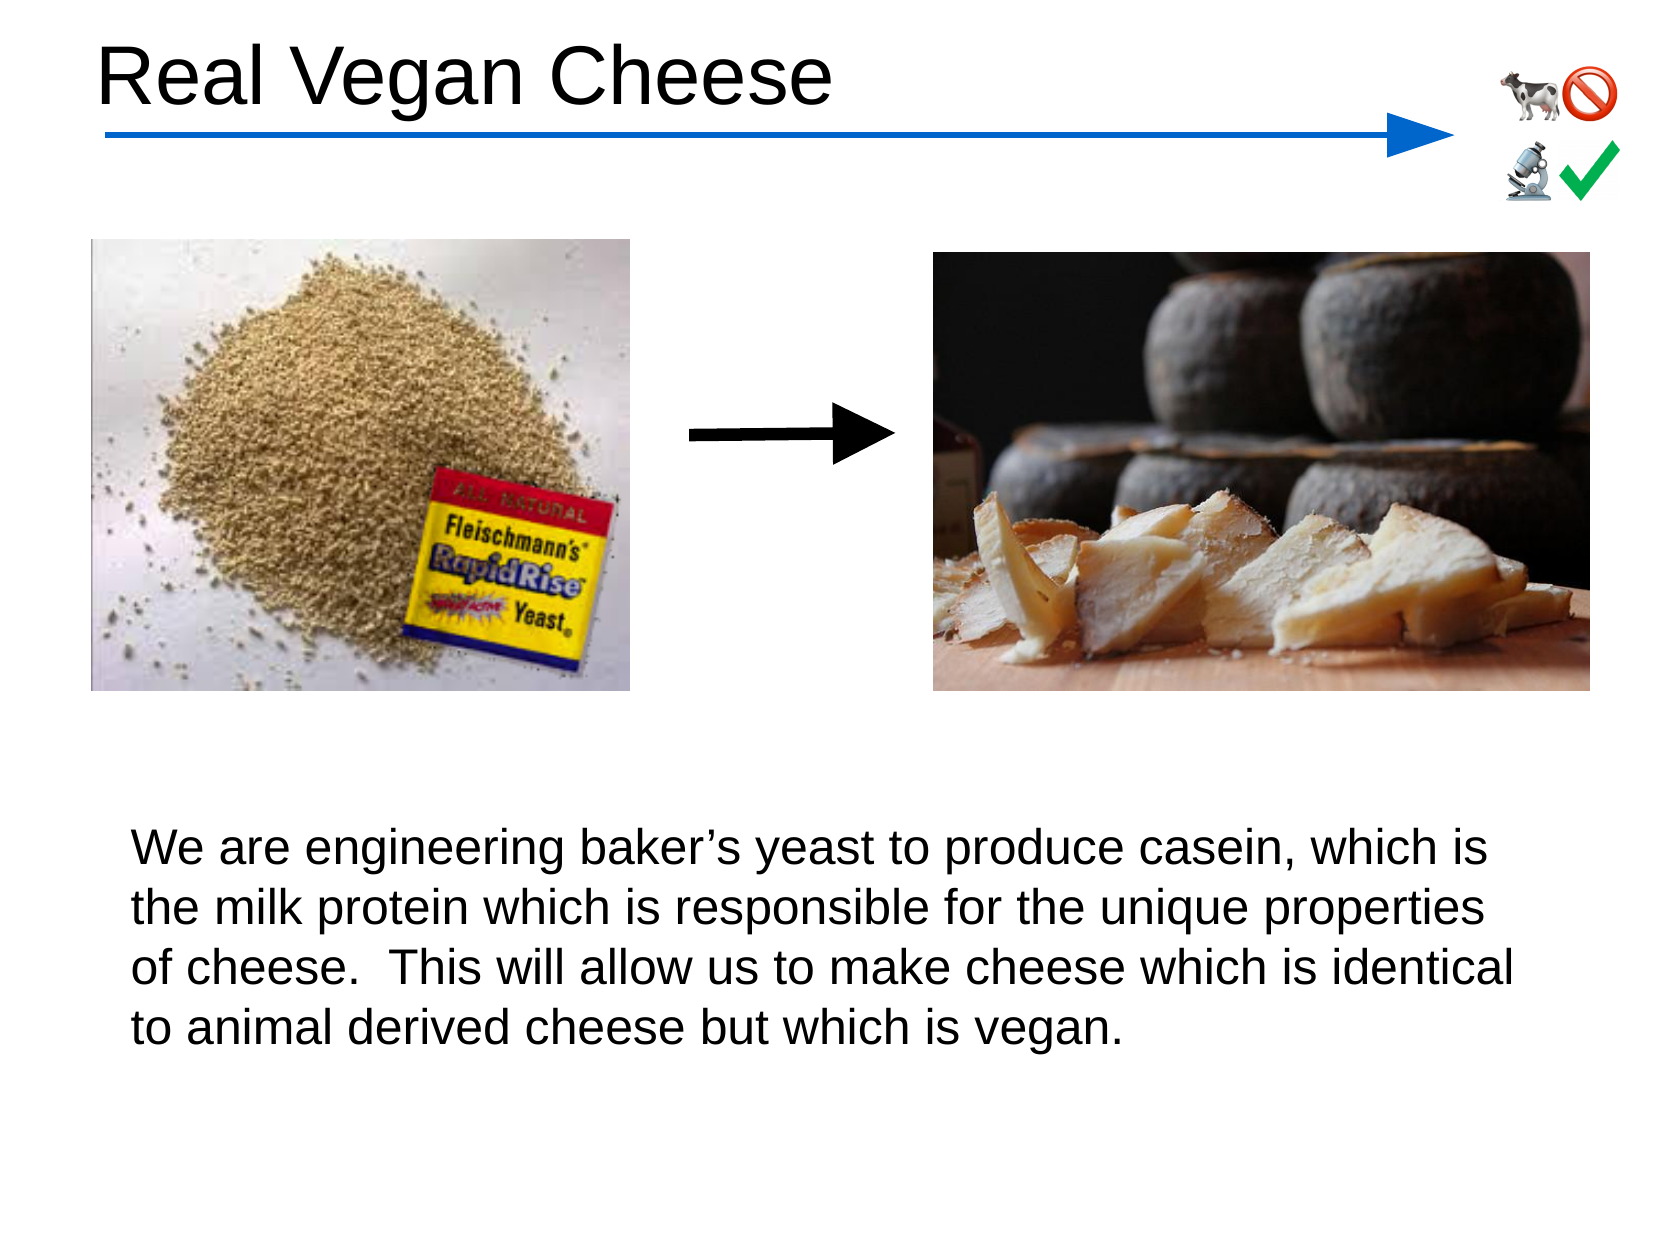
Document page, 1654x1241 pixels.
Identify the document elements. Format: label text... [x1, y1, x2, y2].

picture [1499, 63, 1620, 124]
picture [1499, 140, 1620, 201]
picture [933, 252, 1590, 691]
text_box Real Vegan Cheese [63, 5, 1380, 240]
picture [91, 240, 630, 691]
text_box We are engineering baker’s yeast to produce casein, which is the milk protein which is responsible for the unique properties of cheese. This will allow us to make cheese which is identical to animal derived cheese but which is vegan. [115, 799, 1551, 1100]
